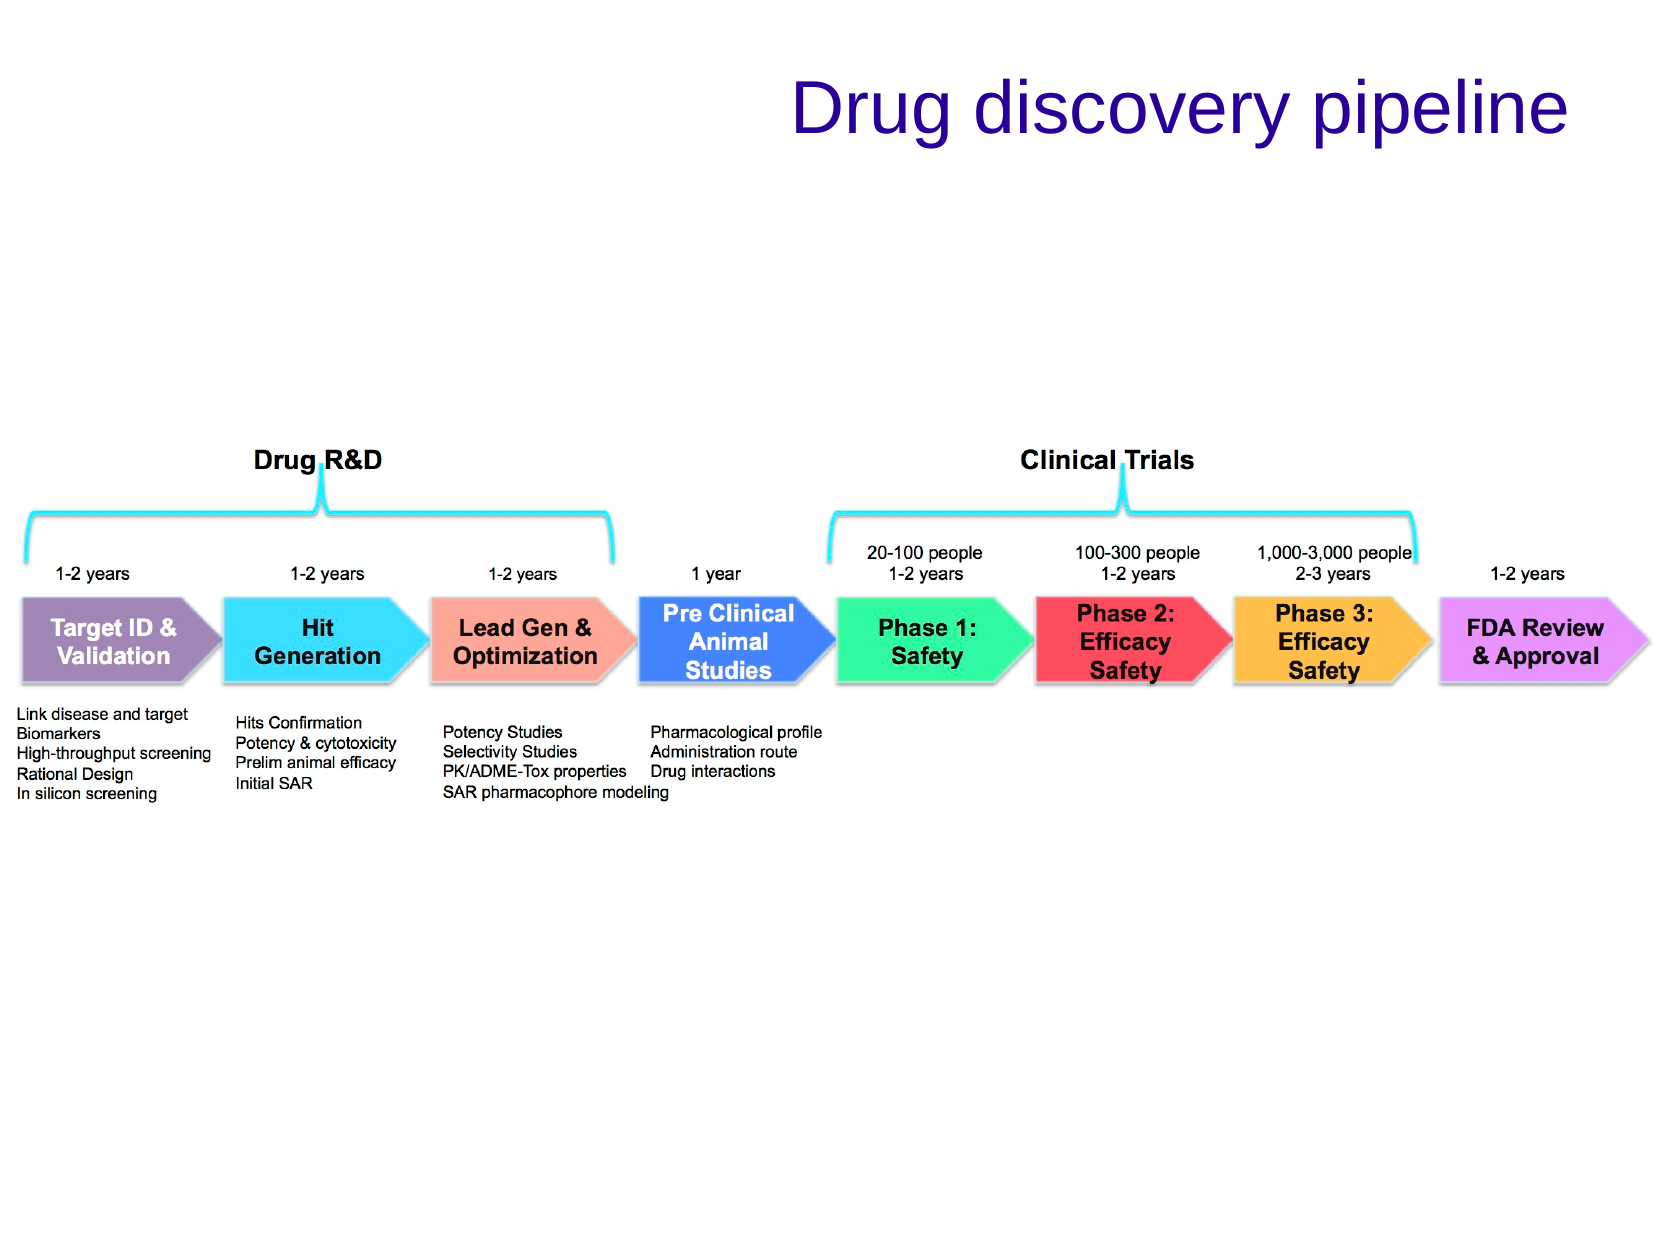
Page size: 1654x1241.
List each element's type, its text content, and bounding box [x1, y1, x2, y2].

picture [4, 435, 1654, 809]
title Drug discovery pipeline [82, 49, 1571, 166]
